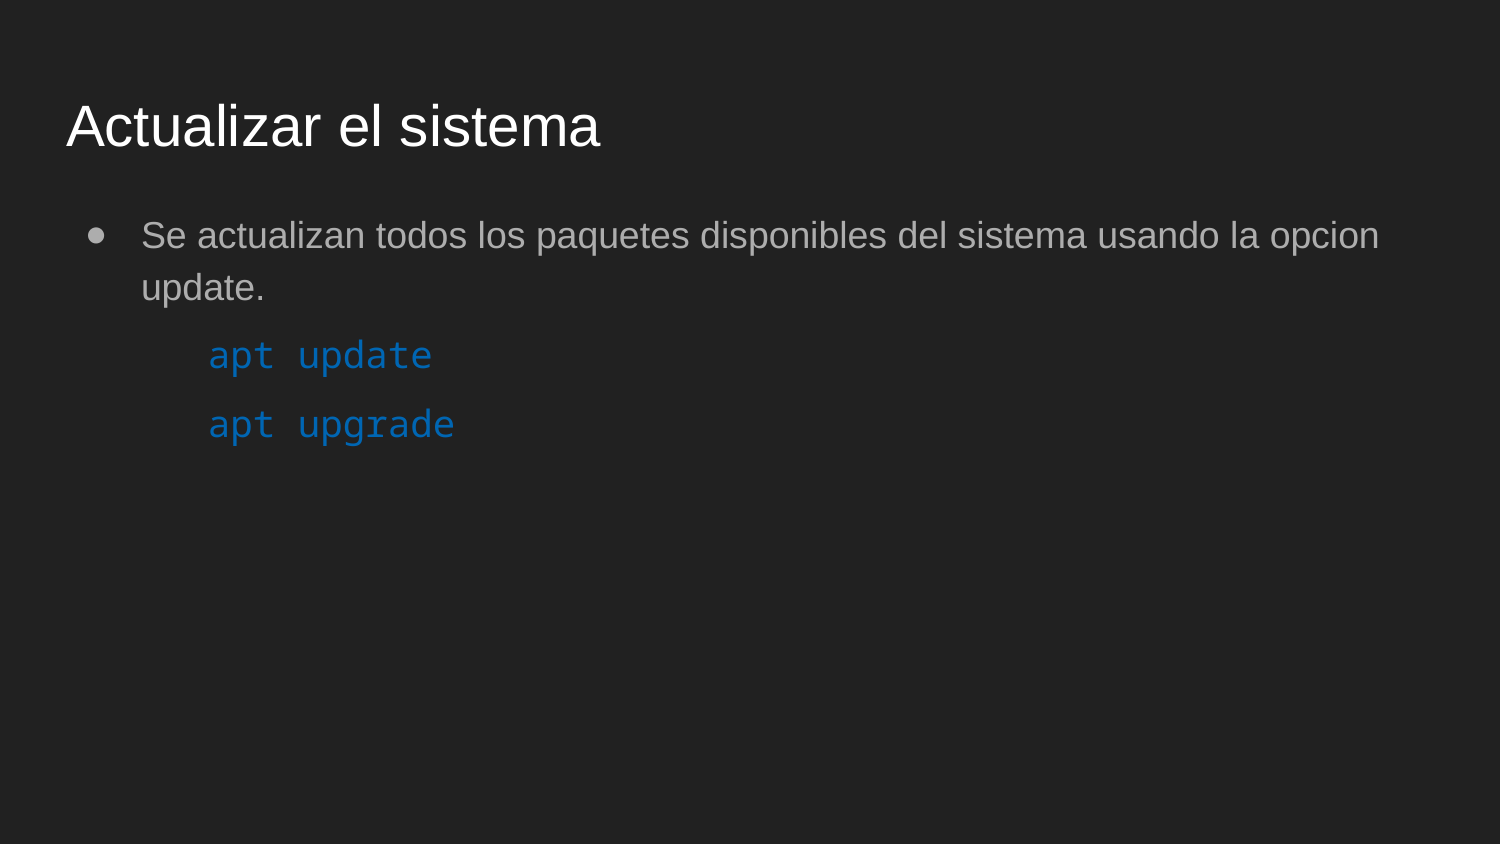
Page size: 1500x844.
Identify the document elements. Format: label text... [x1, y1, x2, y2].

list Se actualizan todos los paquetes disponibles del sistema usando la opcion update. apt update apt upgrade [51, 189, 1449, 750]
title Actualizar el sistema [51, 72, 1449, 167]
